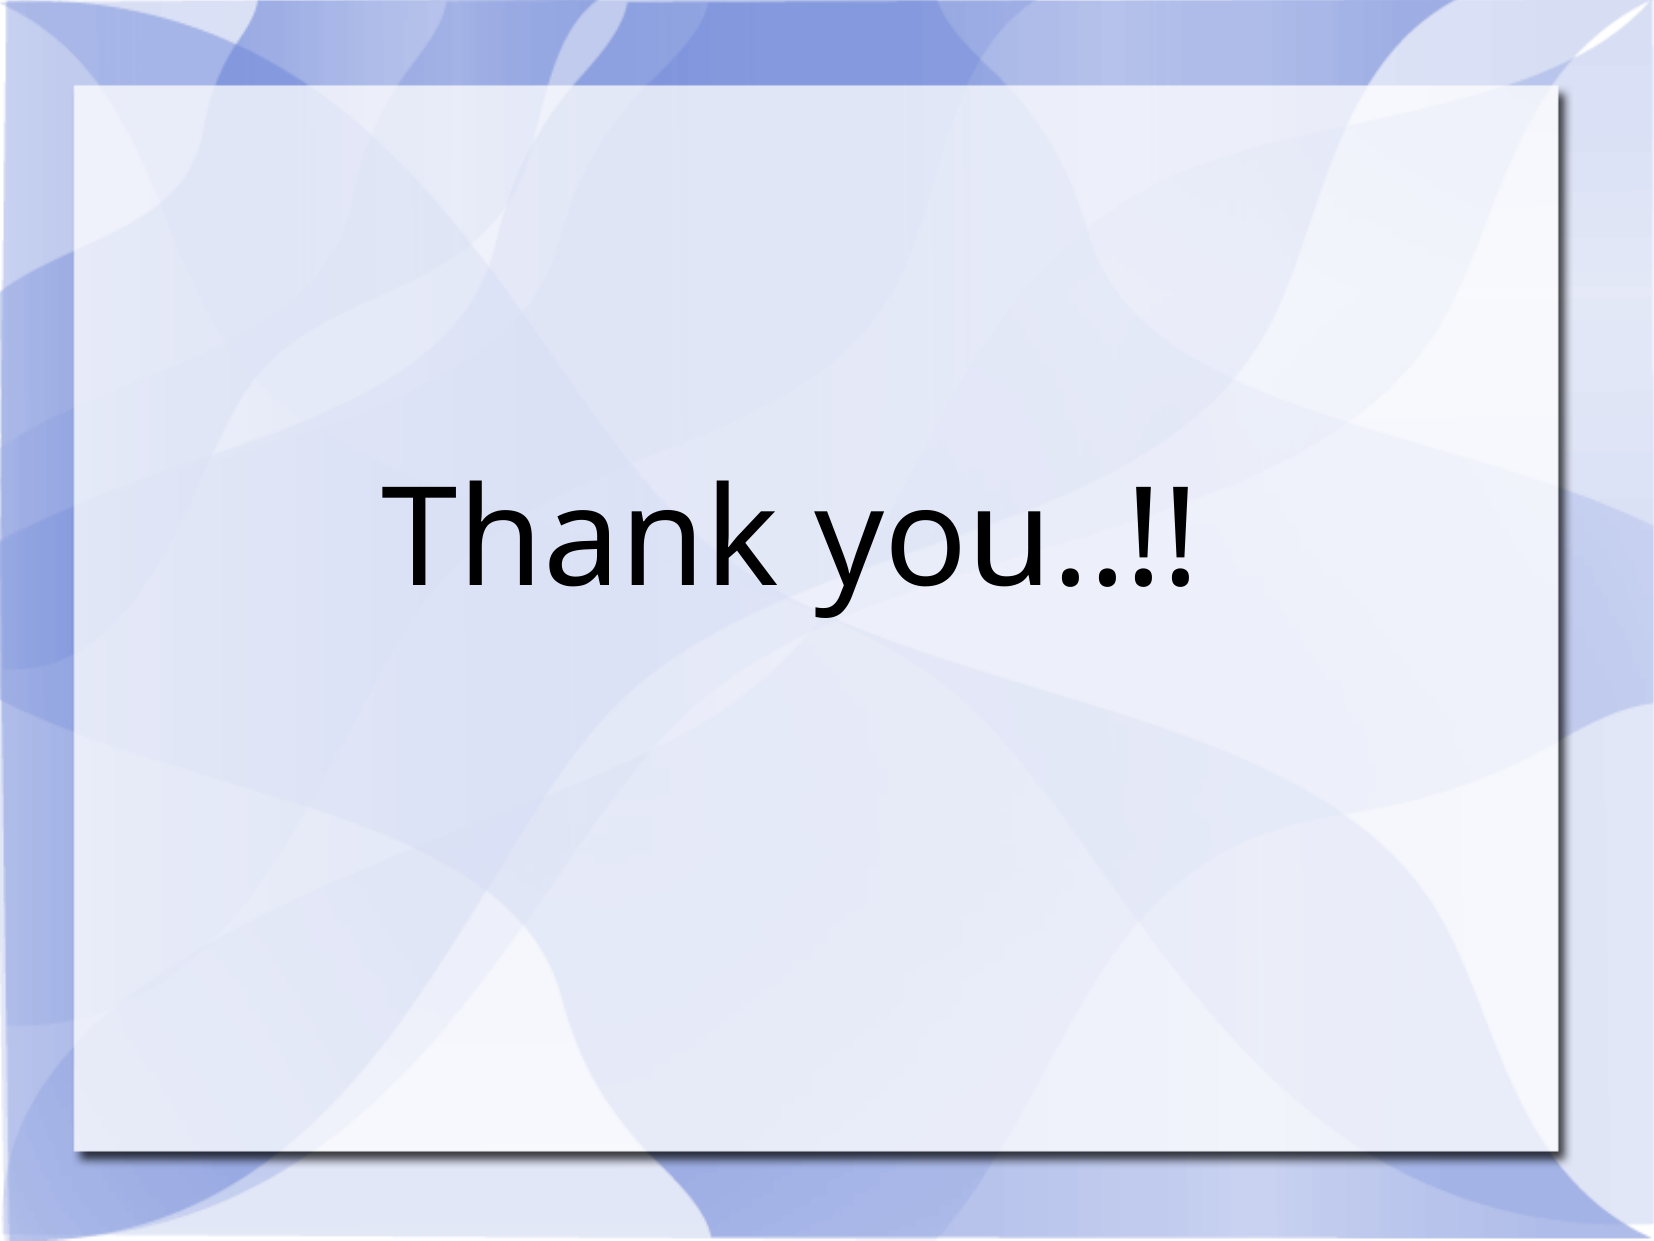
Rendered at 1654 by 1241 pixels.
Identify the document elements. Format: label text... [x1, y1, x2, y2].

subtitle Thank you..!! [82, 90, 1536, 975]
picture [0, 0, 1654, 1241]
